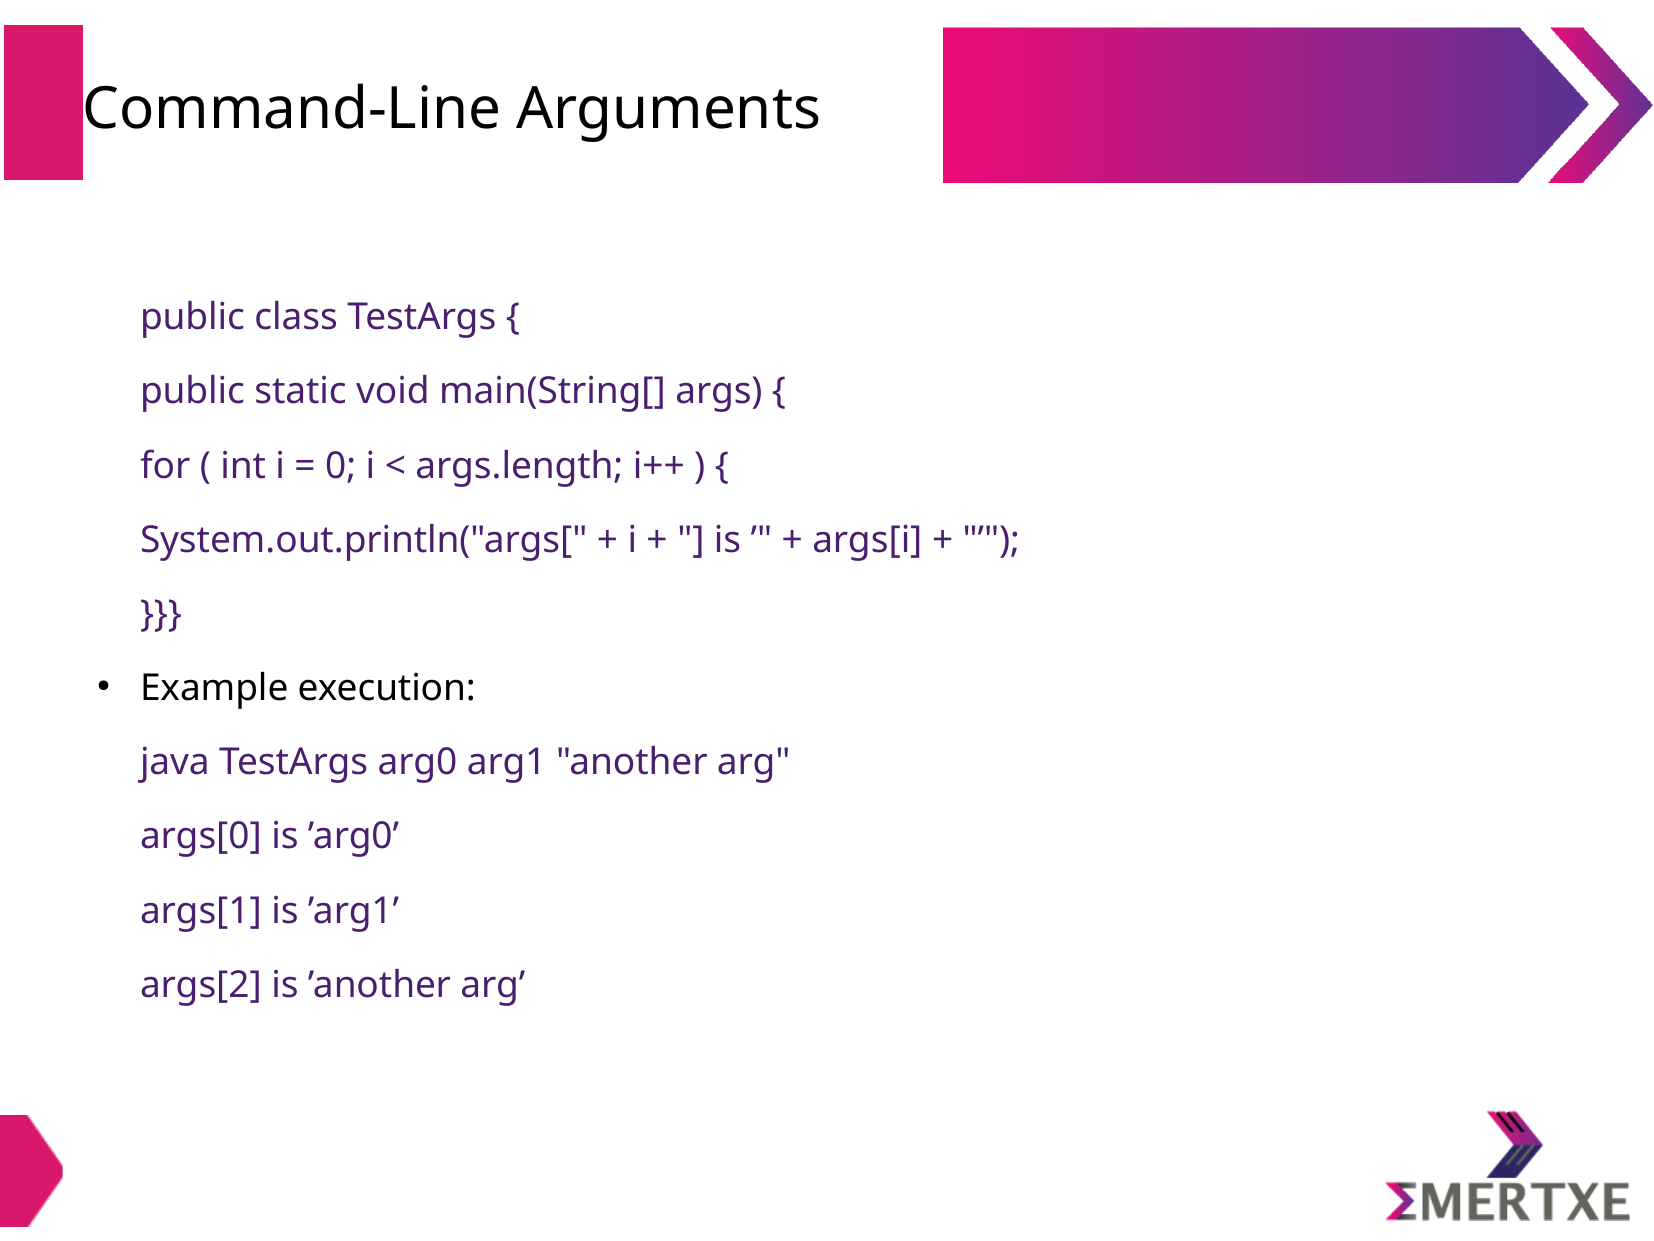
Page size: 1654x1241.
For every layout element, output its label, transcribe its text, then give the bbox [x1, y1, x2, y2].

picture [1571, 27, 1653, 183]
list public class TestArgs { public static void main(String[] args) { for ( int i = 0; i < args.length; i++ ) { System.out.println("args[" + i + "] is ’" + args[i] + "’"); }}} Example execution: java TestArgs arg0 arg1 "another arg" args[0] is ’arg0’ args[1] is ’arg1’ args[2] is ’another arg’ [82, 290, 1571, 1010]
title Command-Line Arguments [82, 2, 1571, 210]
picture [1385, 1107, 1631, 1221]
